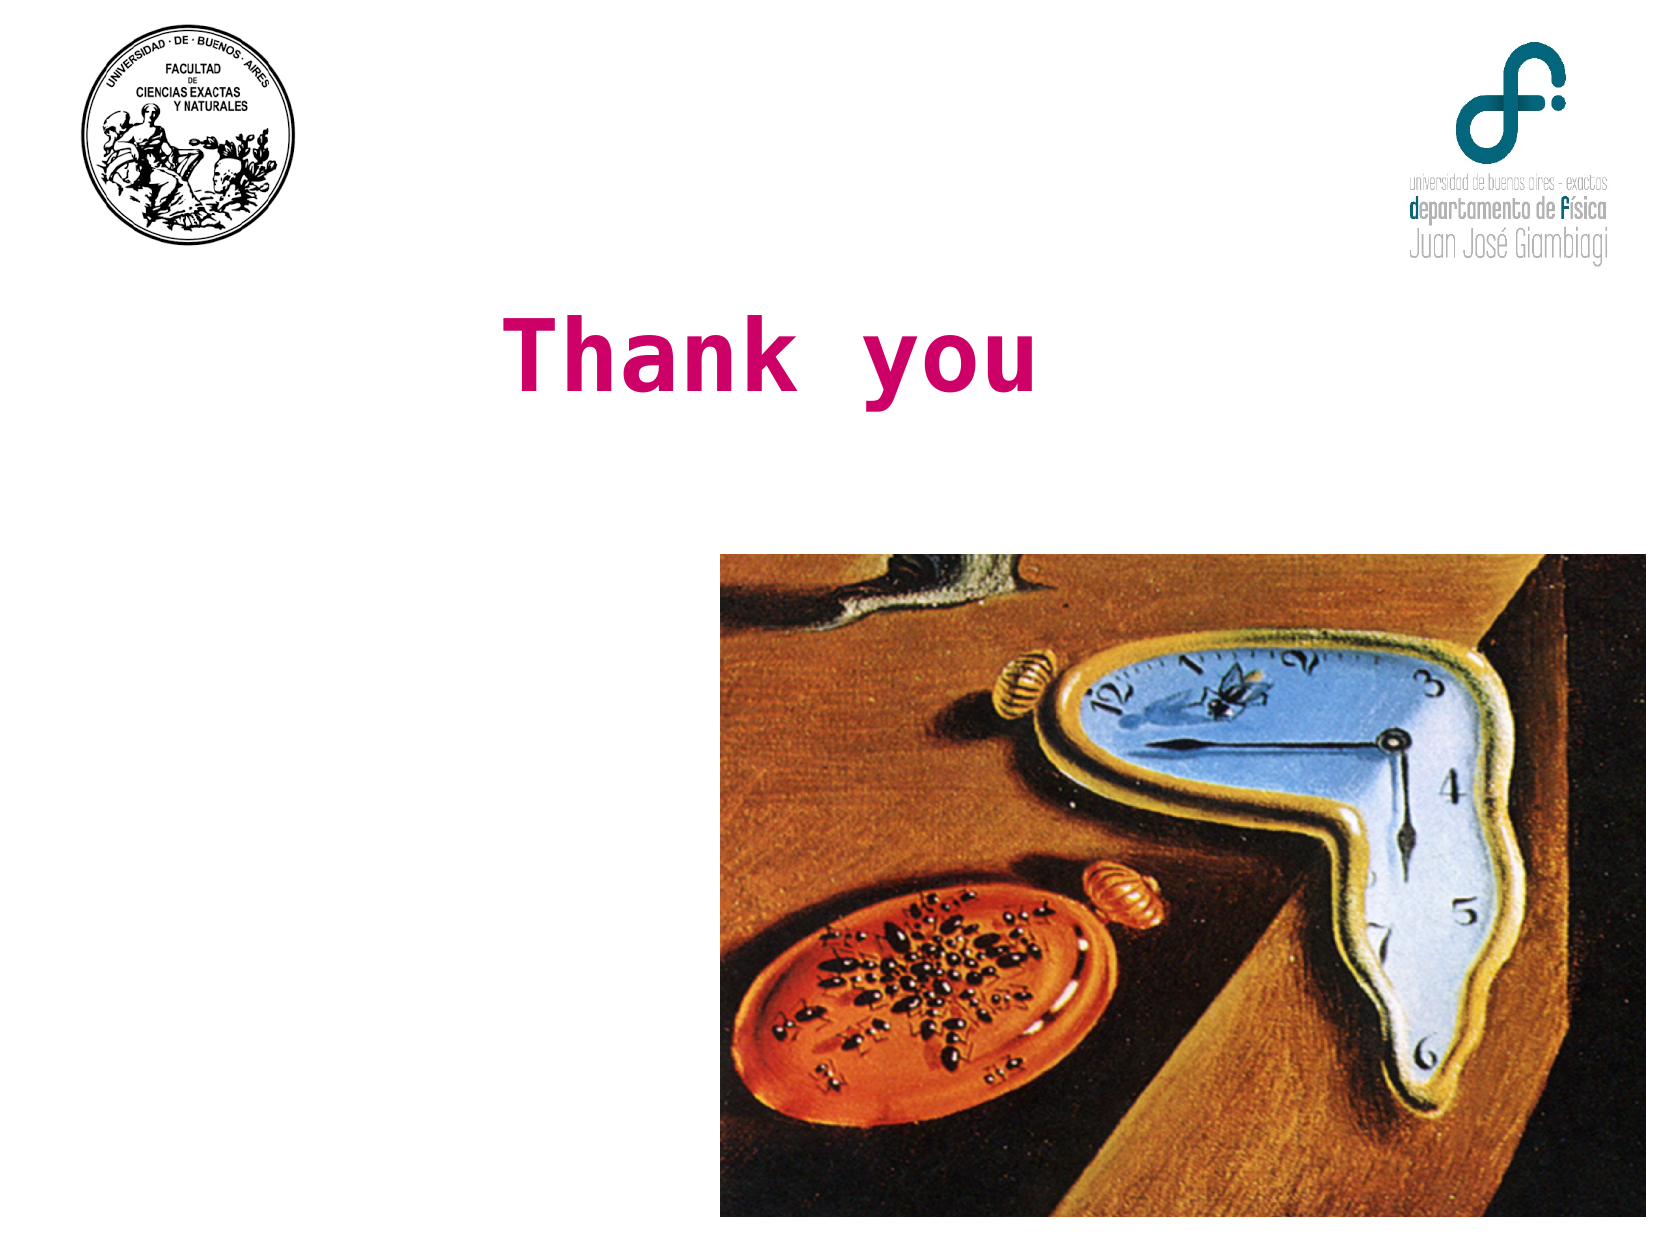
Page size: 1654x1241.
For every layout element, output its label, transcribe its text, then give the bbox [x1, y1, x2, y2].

picture [80, 23, 296, 249]
picture [720, 554, 1646, 1217]
text_box Thank you [484, 295, 1057, 430]
picture [1370, 1, 1646, 308]
